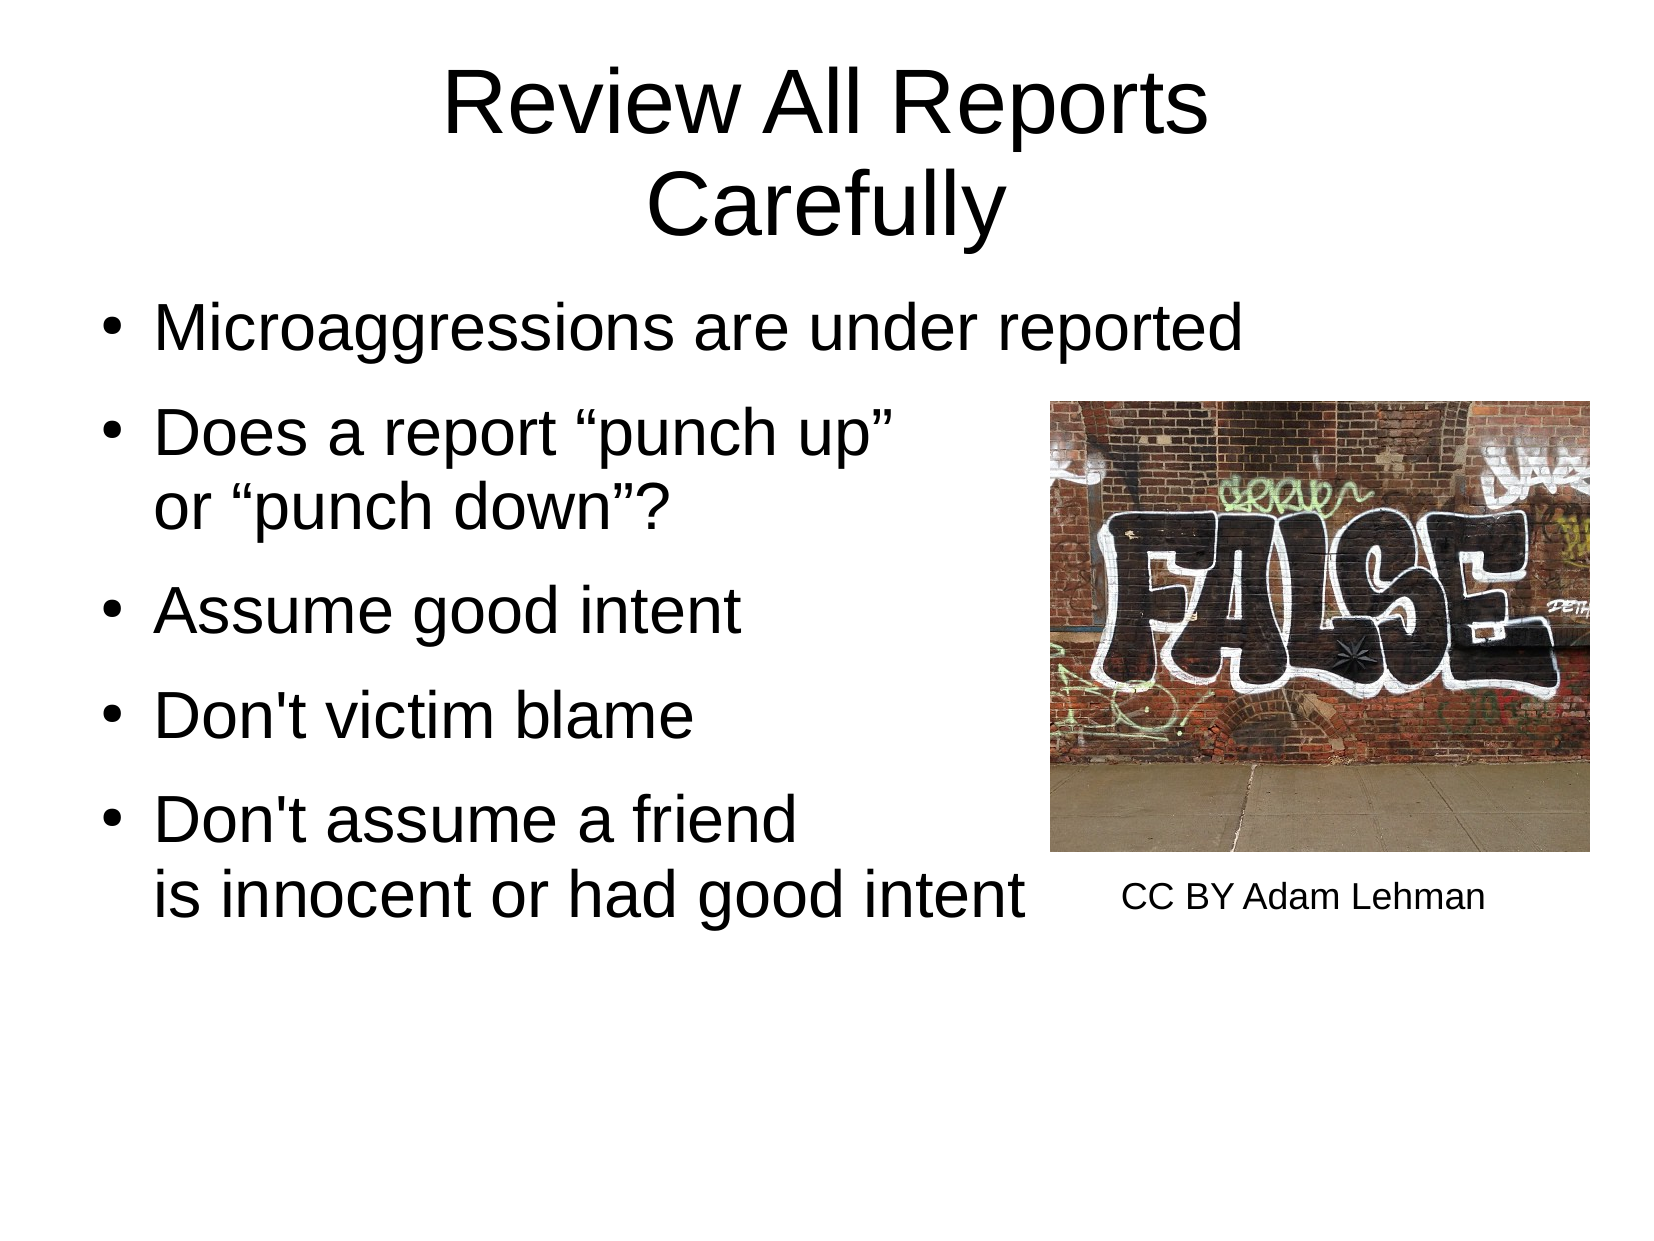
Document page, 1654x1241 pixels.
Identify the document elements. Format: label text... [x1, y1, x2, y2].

list Microaggressions are under reported Does a report “punch up” or “punch down”? Assume good intent Don't victim blame Don't assume a friend is innocent or had good intent [82, 290, 1571, 1010]
title Review All Reports Carefully [82, 49, 1571, 257]
picture [1050, 401, 1590, 852]
text_box CC BY Adam Lehman [1106, 868, 1502, 926]
